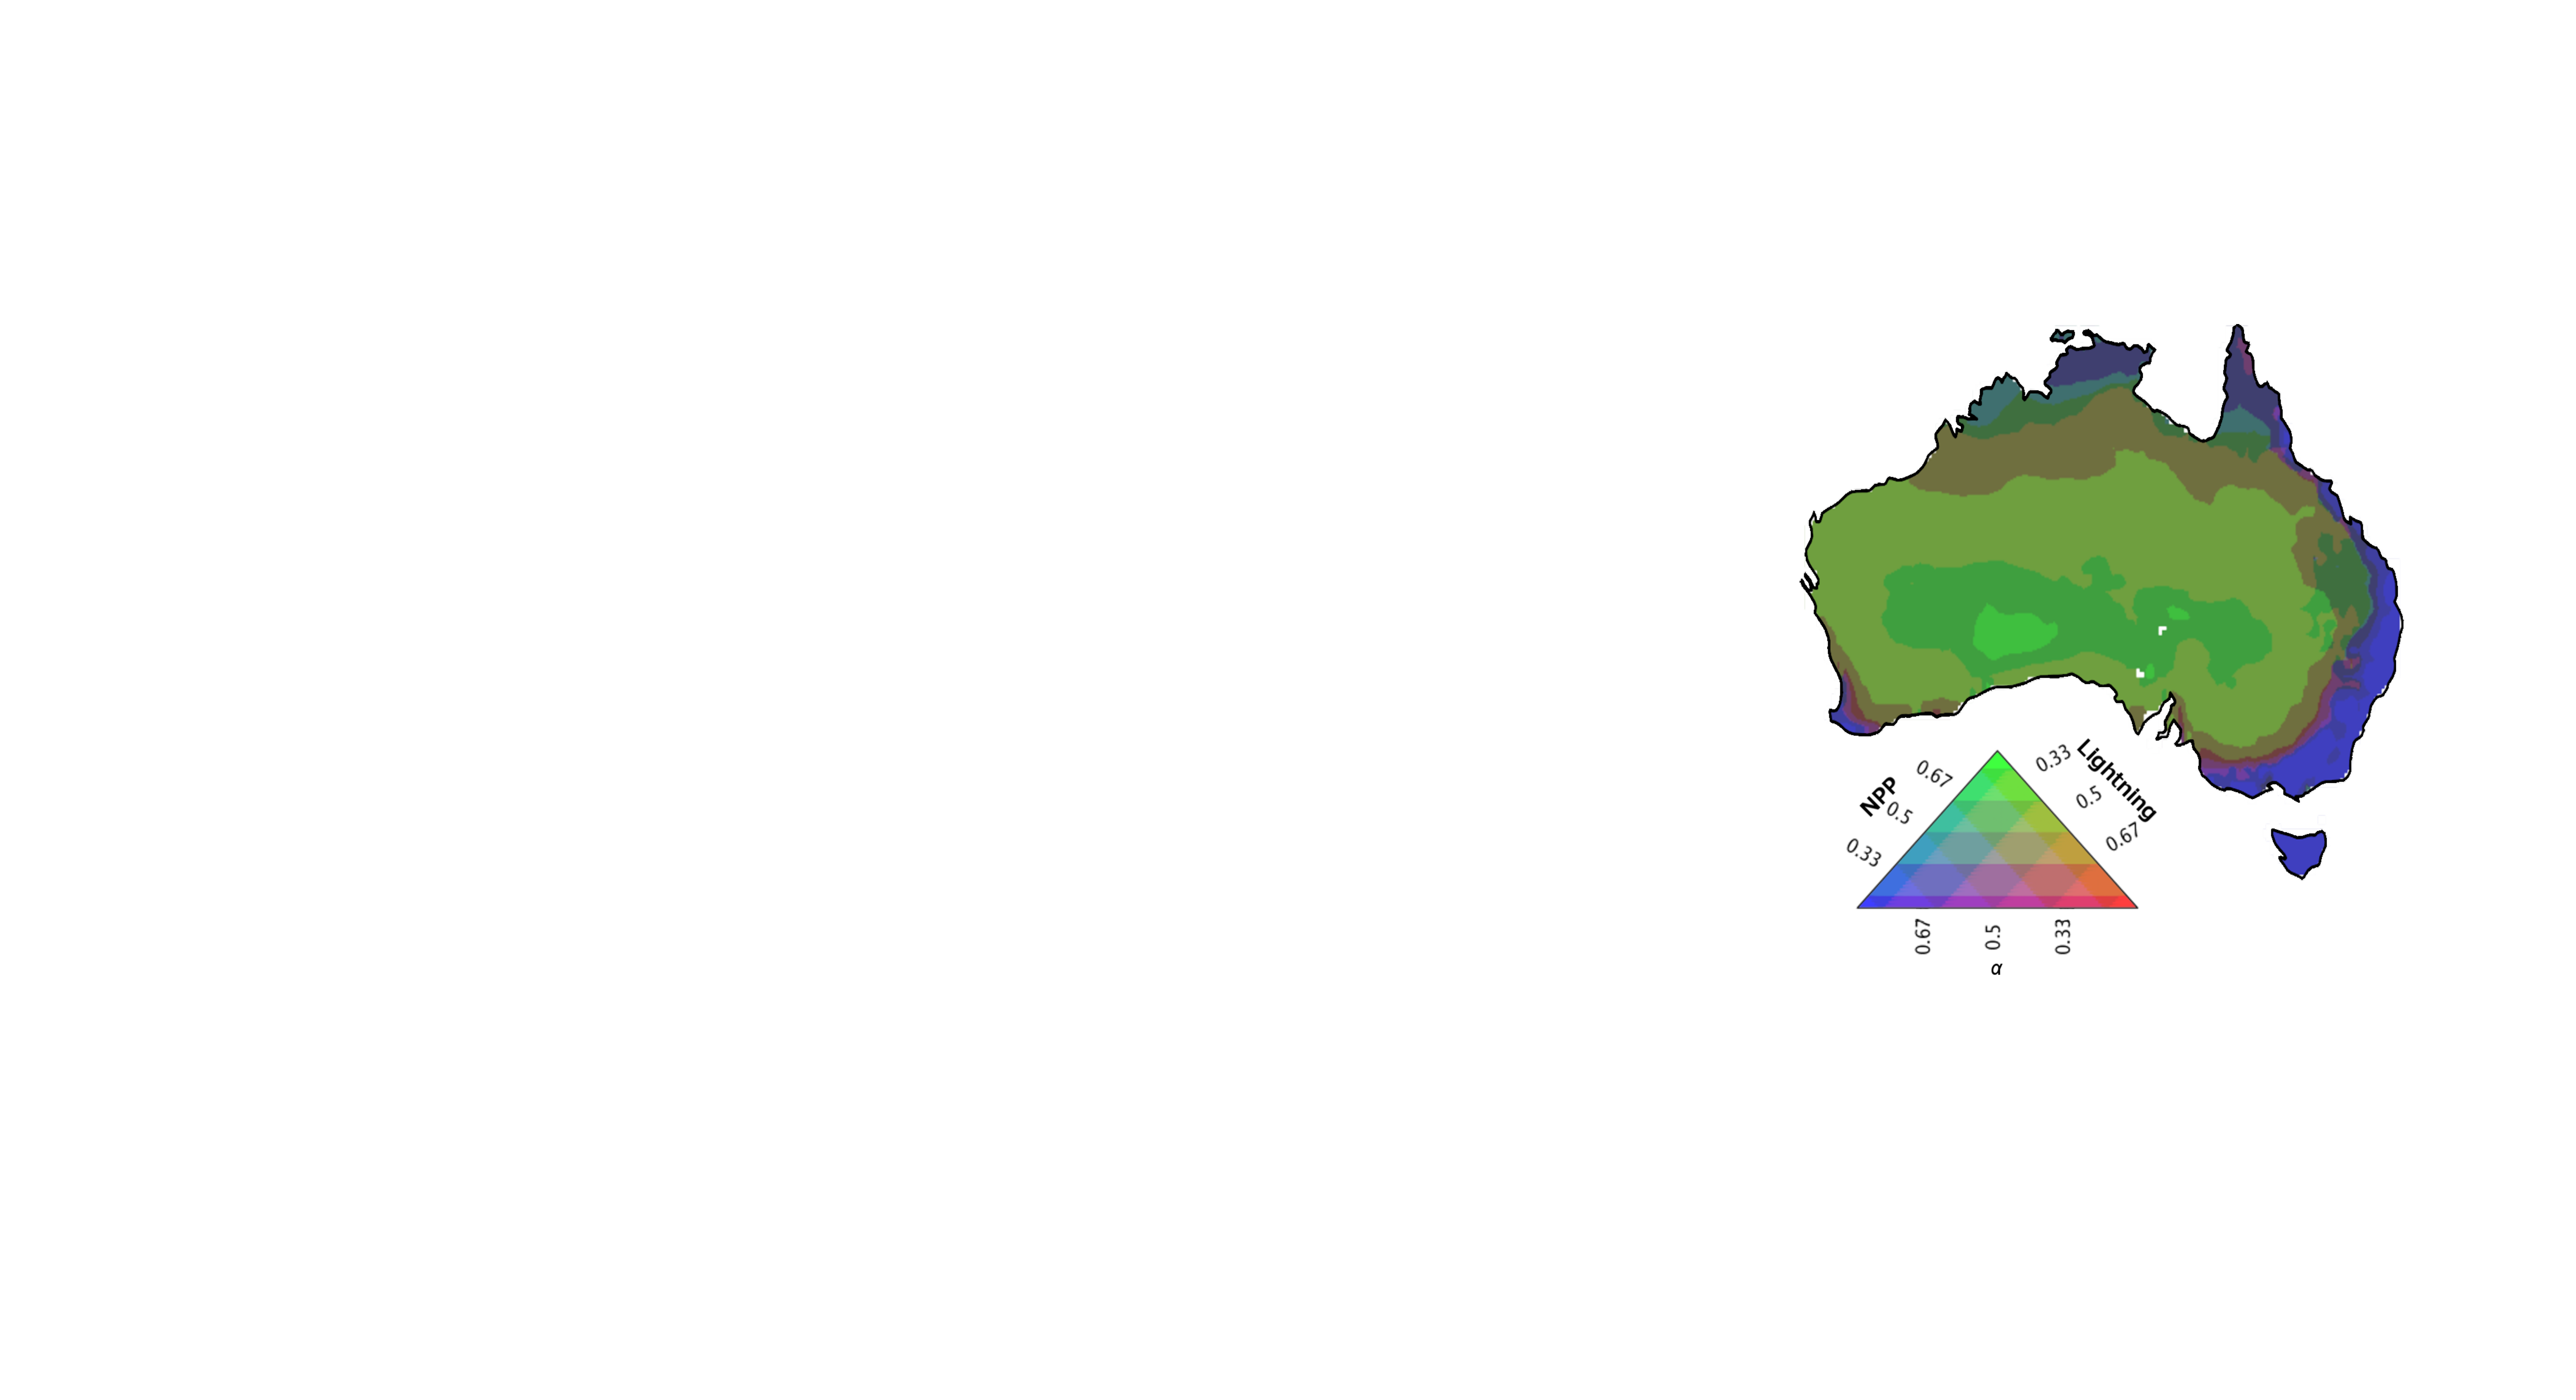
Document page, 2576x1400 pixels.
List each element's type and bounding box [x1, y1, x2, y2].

picture [1797, 324, 2410, 1062]
